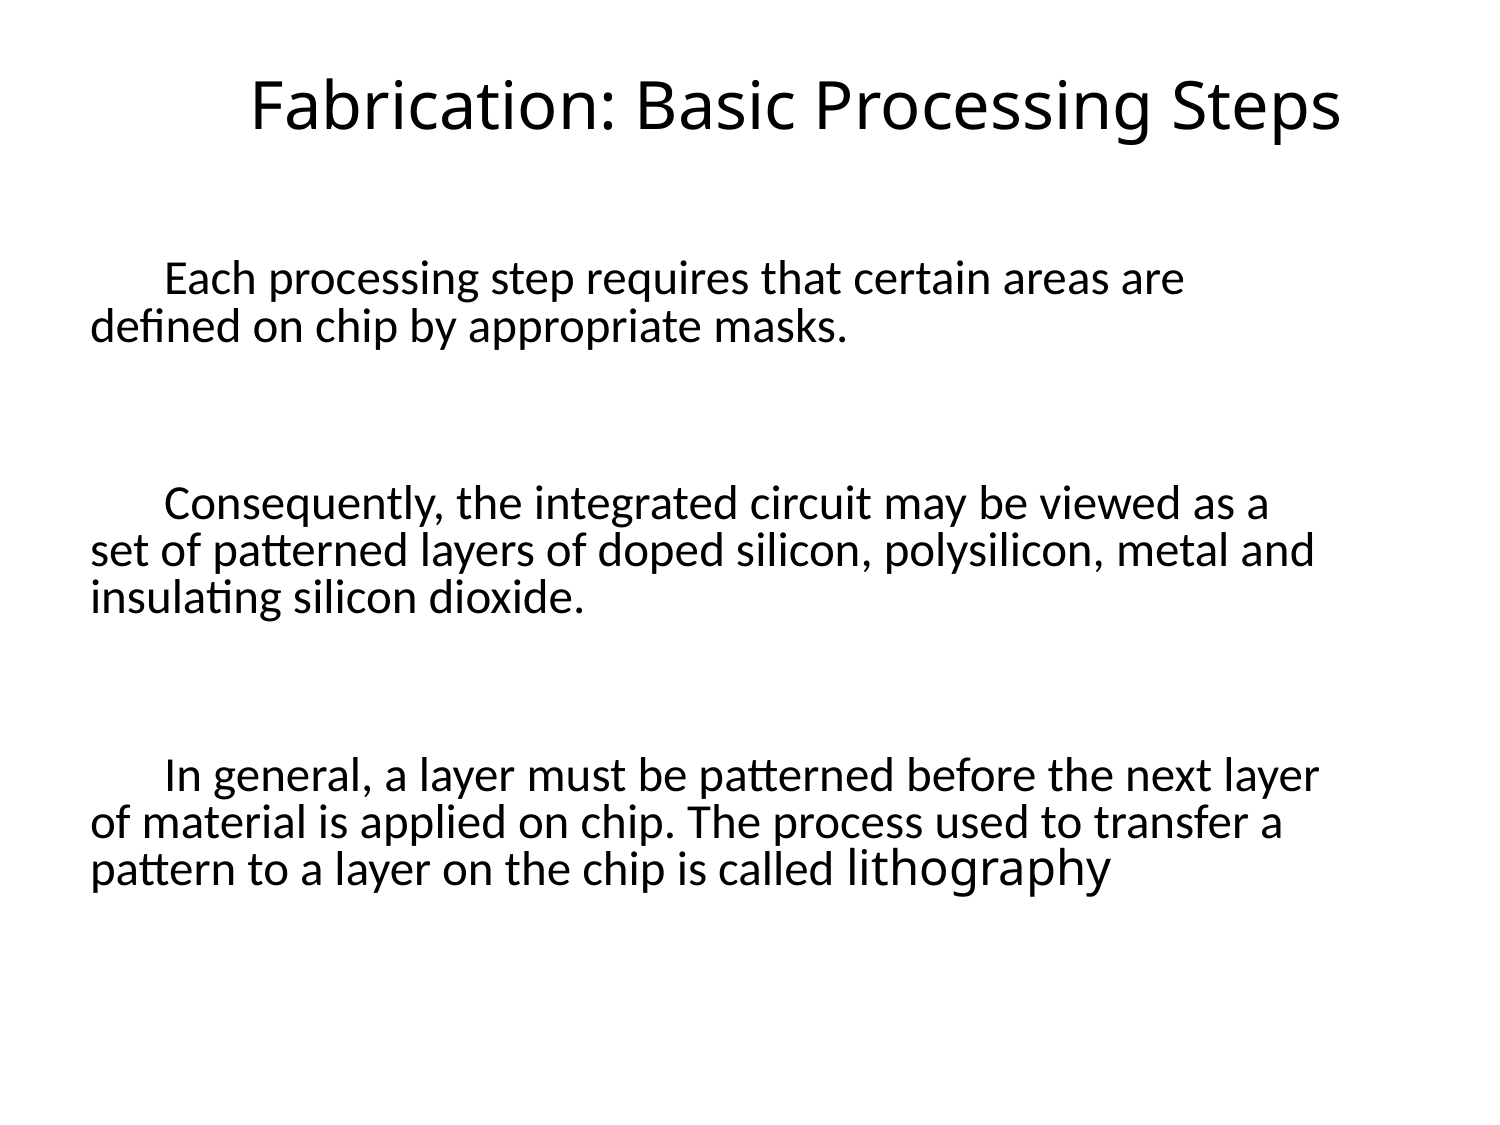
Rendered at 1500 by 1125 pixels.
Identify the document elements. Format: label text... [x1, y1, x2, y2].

list Each processing step requires that certain areas are defined on chip by appropriate masks. Consequently, the integrated circuit may be viewed as a set of patterned layers of doped silicon, polysilicon, metal and insulating silicon dioxide. In general, a layer must be patterned before the next layer of material is applied on chip. The process used to transfer a pattern to a layer on the chip is called lithography [75, 249, 1338, 1013]
title Fabrication: Basic Processing Steps [174, 37, 1438, 156]
